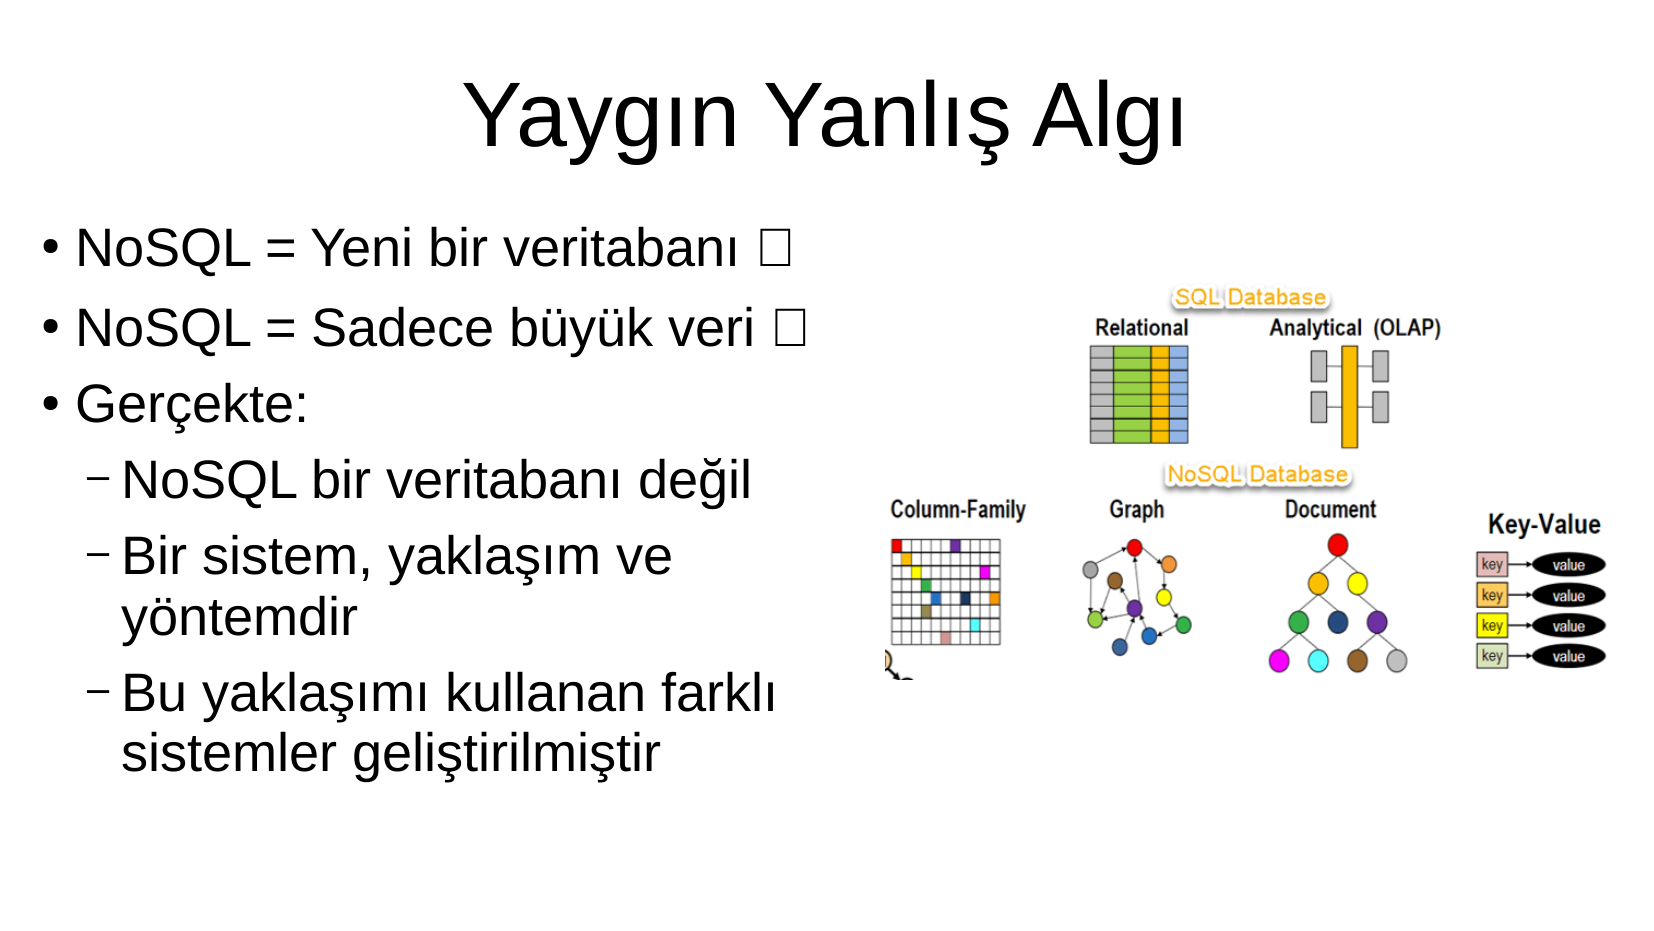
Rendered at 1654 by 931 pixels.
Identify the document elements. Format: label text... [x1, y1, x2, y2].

list NoSQL = Yeni bir veritabanı ❌ NoSQL = Sadece büyük veri ❌ Gerçekte: NoSQL bir veritabanı değil Bir sistem, yaklaşım ve yöntemdir Bu yaklaşımı kullanan farklı sistemler geliştirilmiştir [29, 217, 827, 827]
picture [885, 279, 1635, 680]
title Yaygın Yanlış Algı [82, 37, 1571, 193]
